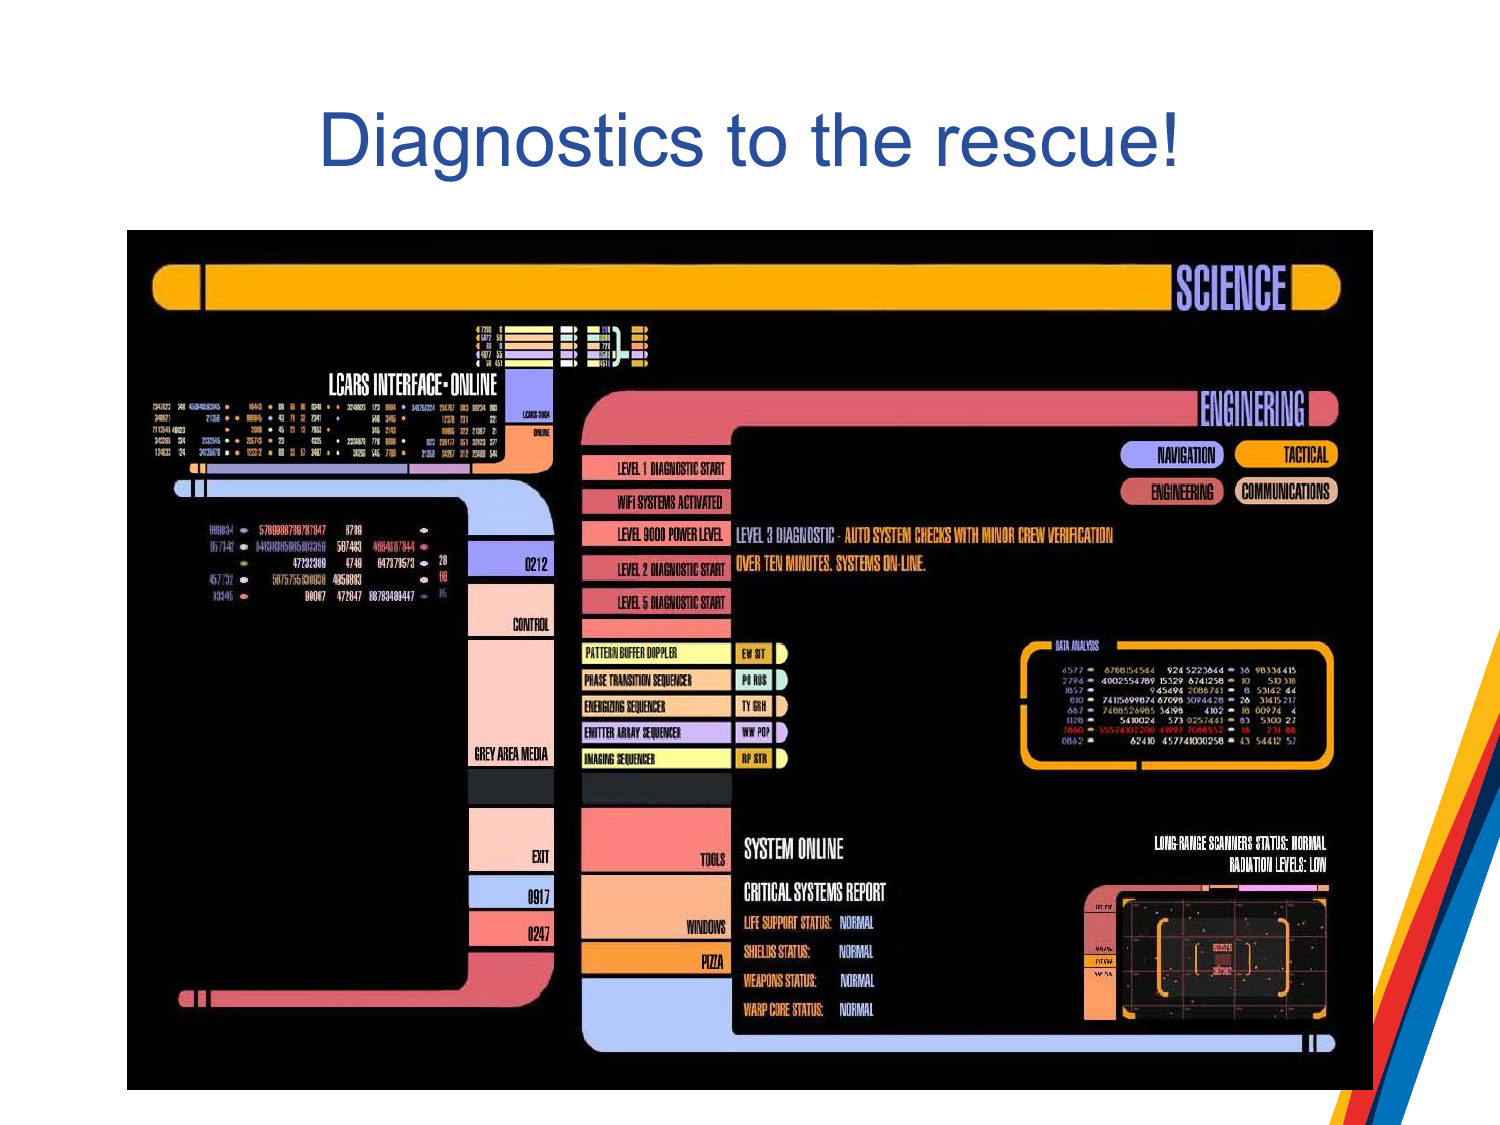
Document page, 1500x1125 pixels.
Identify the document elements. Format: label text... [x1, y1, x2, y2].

title Diagnostics to the rescue! [236, 47, 1264, 230]
picture [0, 0, 1500, 1125]
